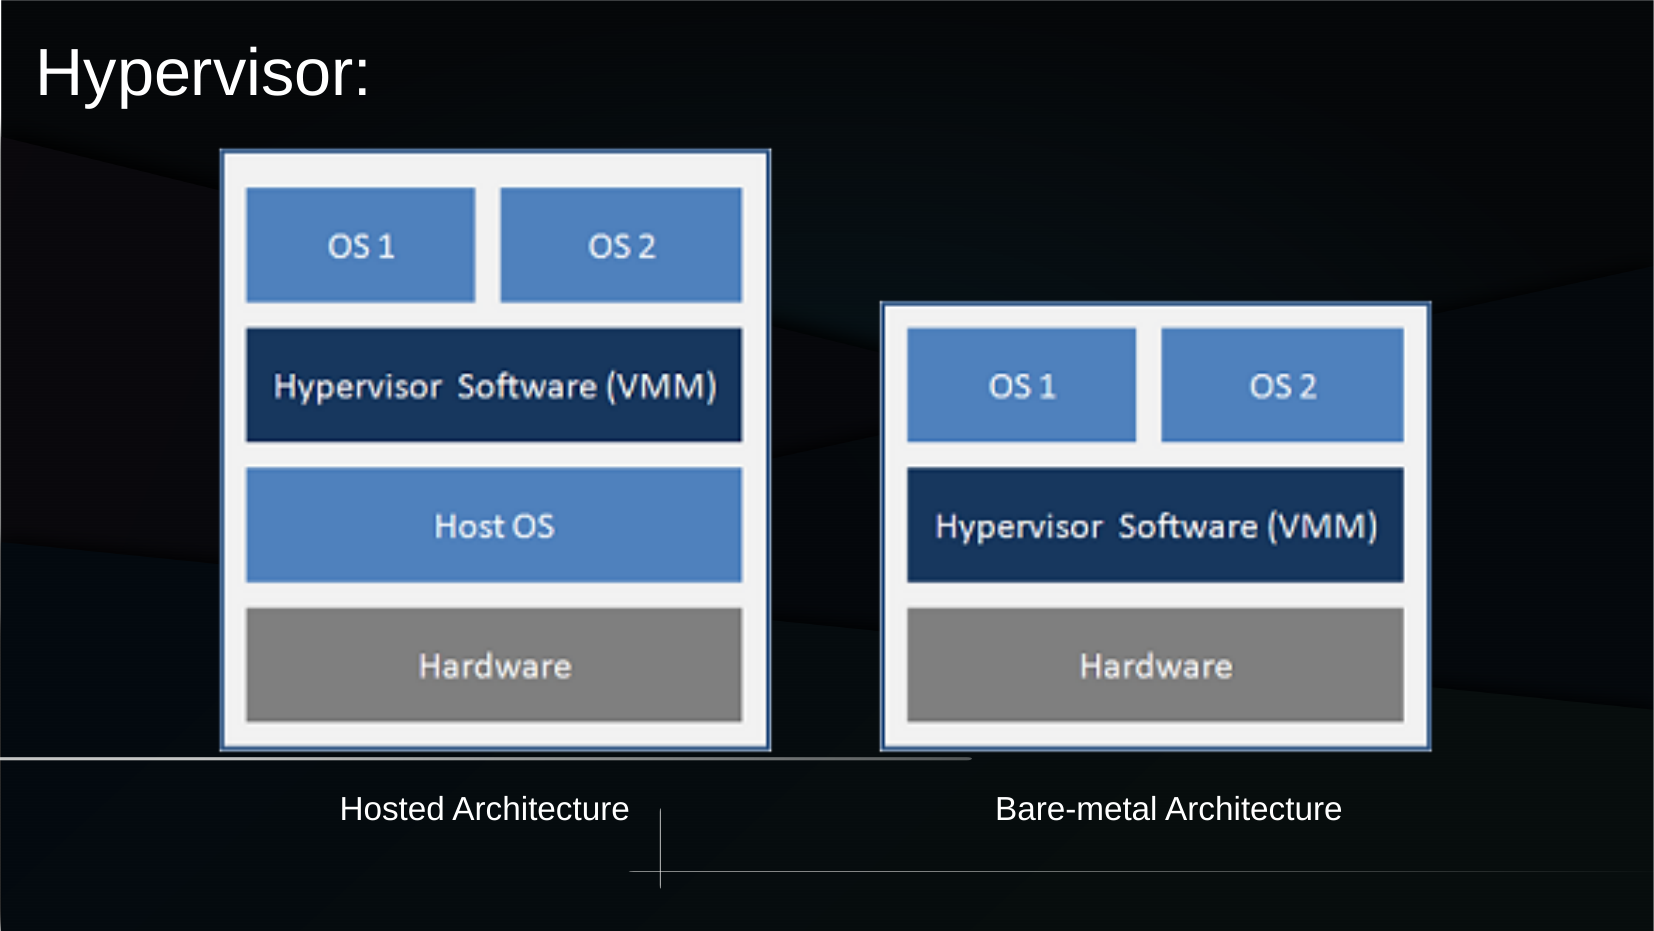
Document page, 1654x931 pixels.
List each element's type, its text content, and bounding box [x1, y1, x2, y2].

text_box Bare-metal Architecture [980, 783, 1359, 835]
picture [0, 0, 1654, 931]
list Hypervisor: [35, 35, 591, 119]
text_box Hosted Architecture [324, 783, 656, 835]
